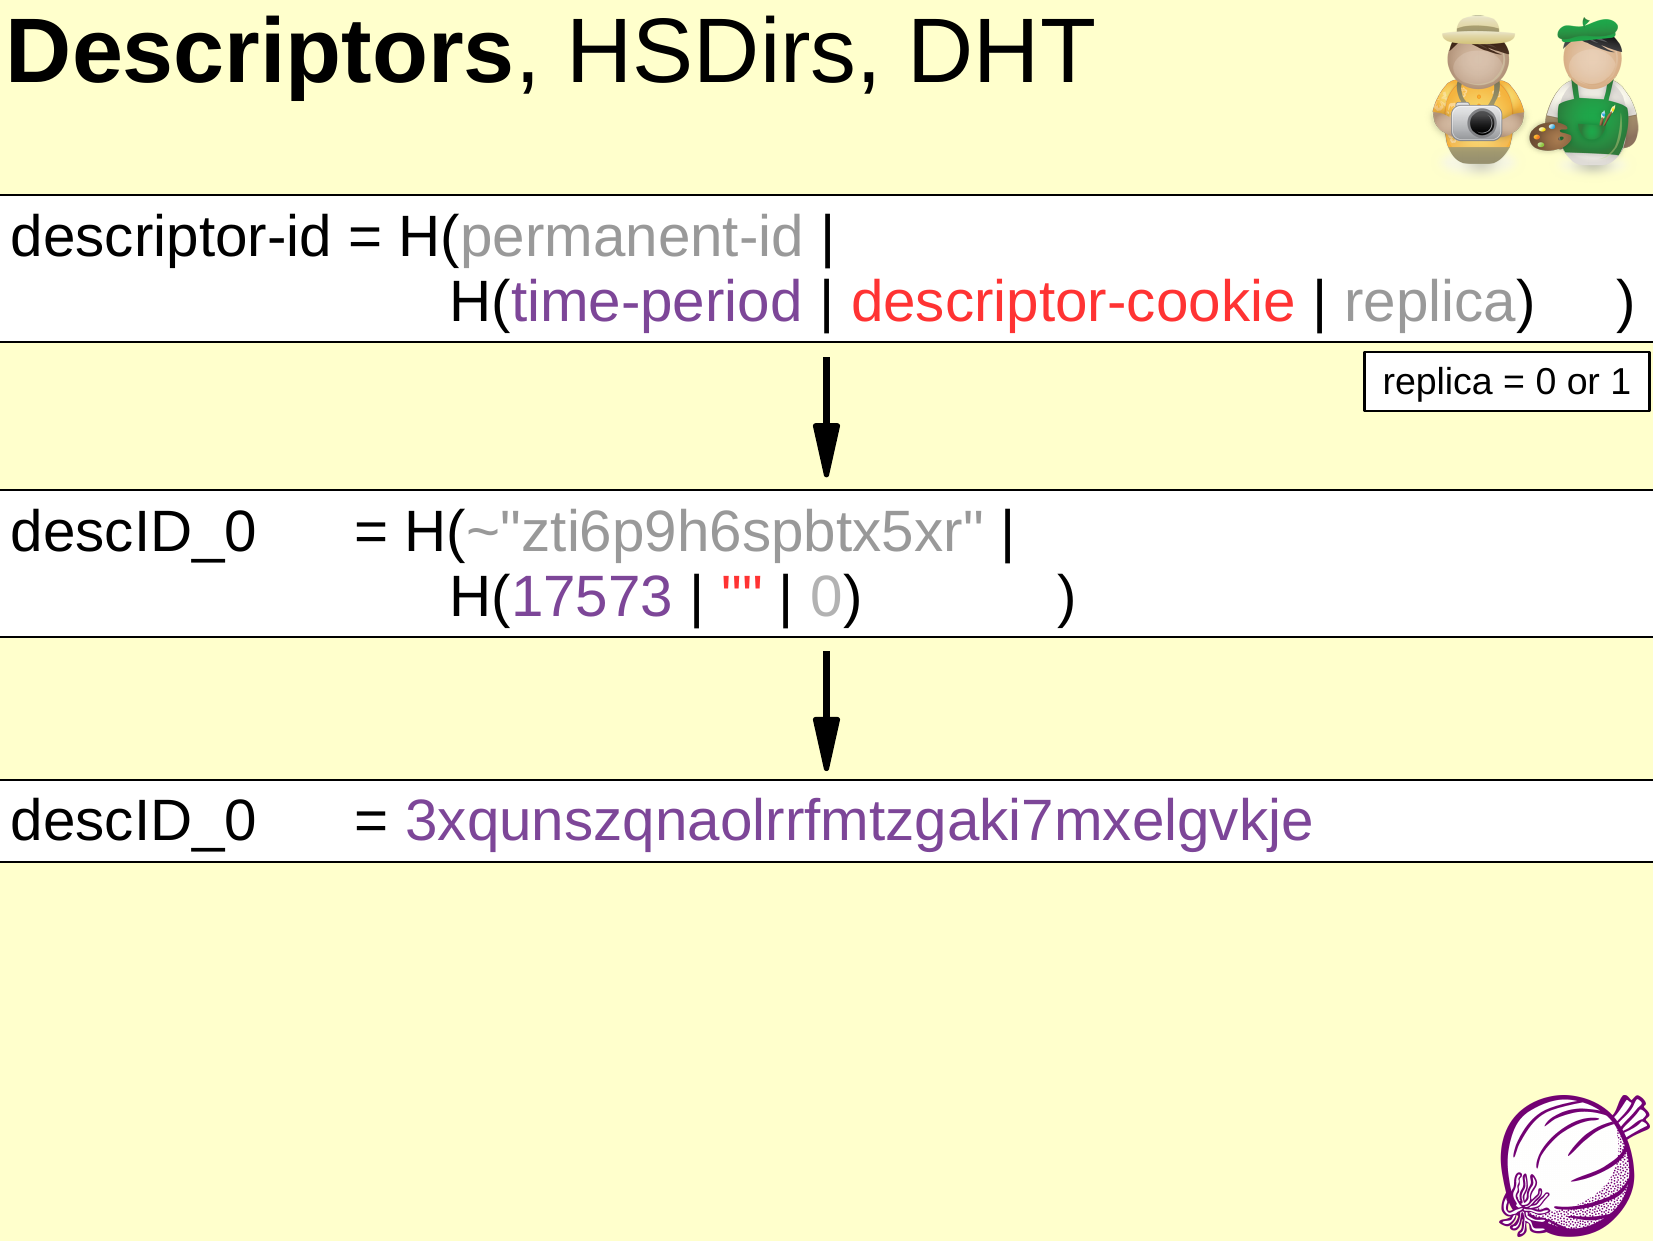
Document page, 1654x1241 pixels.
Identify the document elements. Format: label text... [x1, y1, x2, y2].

picture [1415, 2, 1653, 184]
text_box replica = 0 or 1 [1364, 352, 1650, 411]
text_box descID_0 = H(~"zti6p9h6spbtx5xr" | H(17573 | "" | 0) ) [0, 490, 1653, 638]
title Descriptors, HSDirs, DHT [5, 0, 1109, 103]
text_box descriptor-id = H(permanent-id | H(time-period | descriptor-cookie | replica) ) [0, 195, 1653, 342]
text_box [189, 638, 1467, 735]
text_box descID_0 = 3xqunszqnaolrrfmtzgaki7mxelgvkje [0, 779, 1653, 862]
